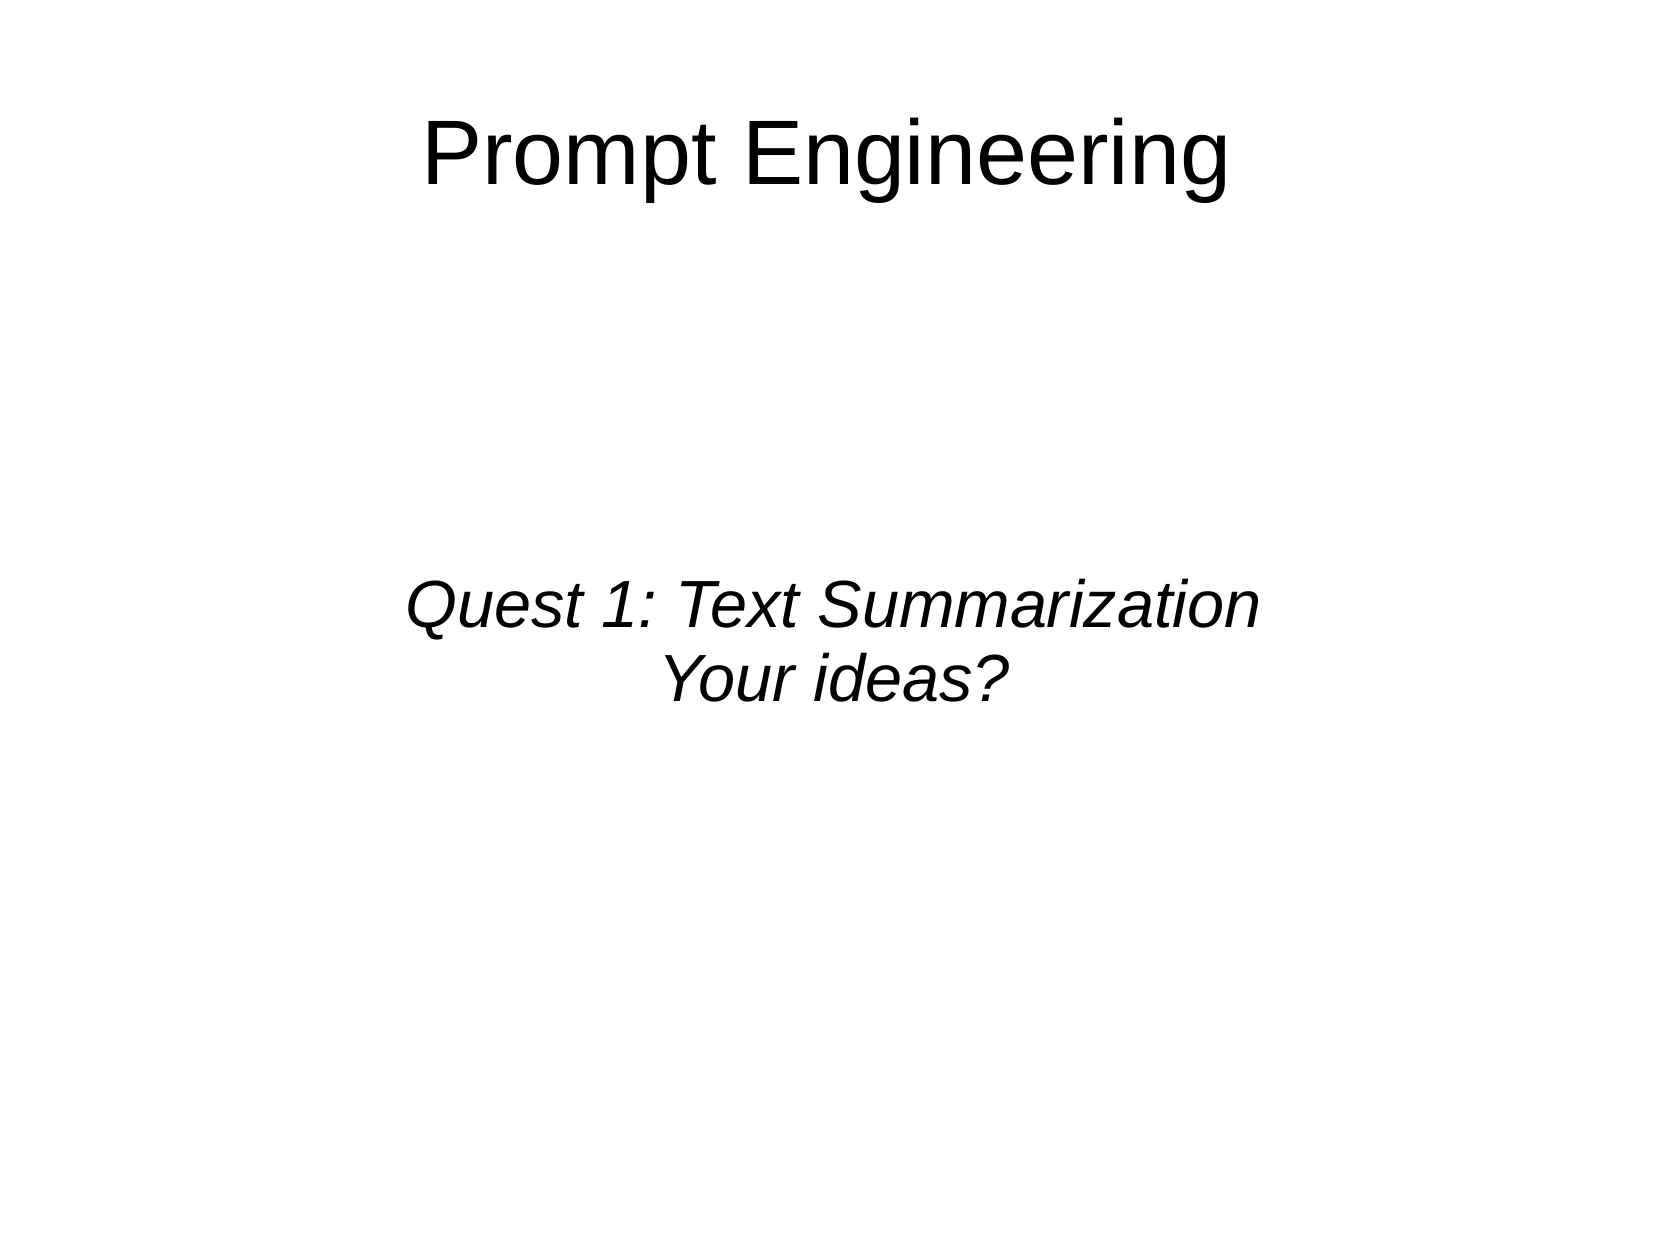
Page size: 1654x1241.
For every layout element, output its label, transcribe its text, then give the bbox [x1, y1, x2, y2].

subtitle Quest 1: Text Summarization Your ideas? [90, 281, 1579, 1002]
title Prompt Engineering [82, 49, 1571, 257]
